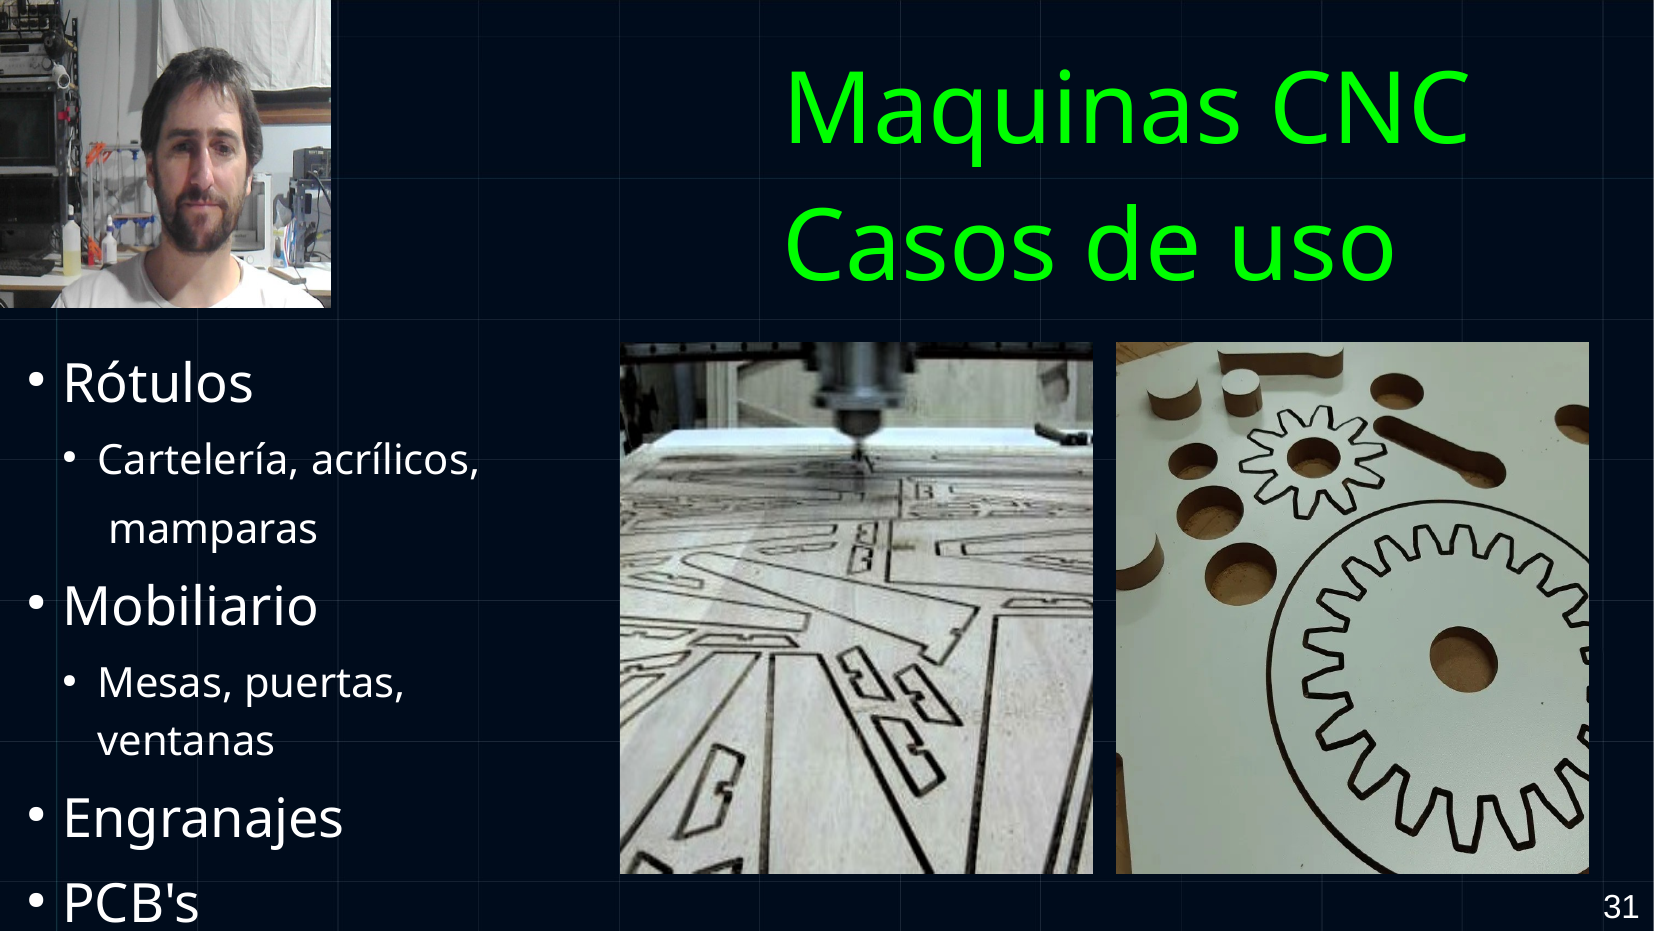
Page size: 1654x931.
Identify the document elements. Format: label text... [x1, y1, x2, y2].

text_box Maquinas CNC Casos de uso [767, 29, 1472, 295]
picture [0, 0, 1654, 931]
text_box Rótulos Cartelería, acrílicos, mamparas Mobiliario Mesas, puertas, ventanas Engranajes PCB's [11, 336, 591, 910]
text_box <number> [1588, 880, 1654, 931]
